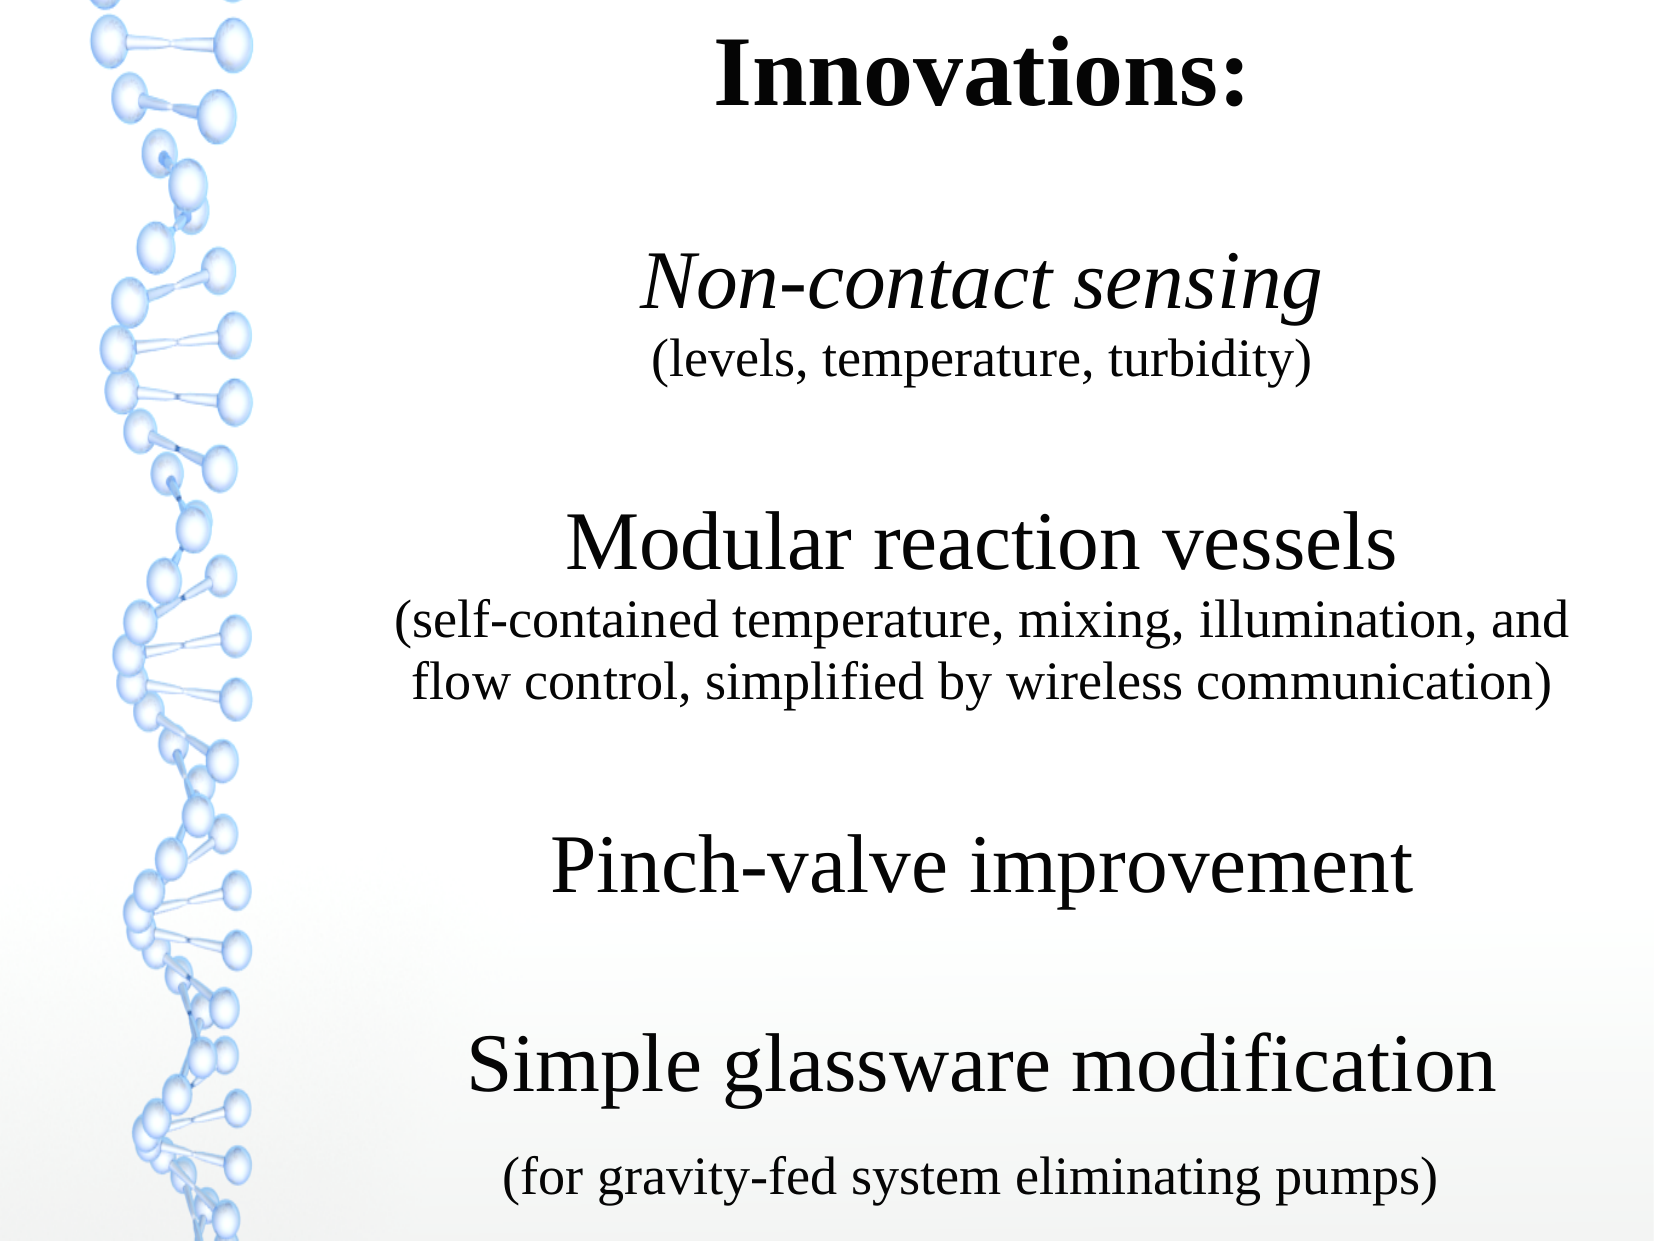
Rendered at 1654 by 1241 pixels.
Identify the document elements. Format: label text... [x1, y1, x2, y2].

picture [0, 0, 1654, 1241]
title Innovations: Non-contact sensing (levels, temperature, turbidity) Modular reaction vessels (self-contained temperature, mixing, illumination, and flow control, simplified by wireless communication) Pinch-valve improvement Simple glassware modification (for gravity-fed system eliminating pumps) [345, 14, 1621, 1216]
